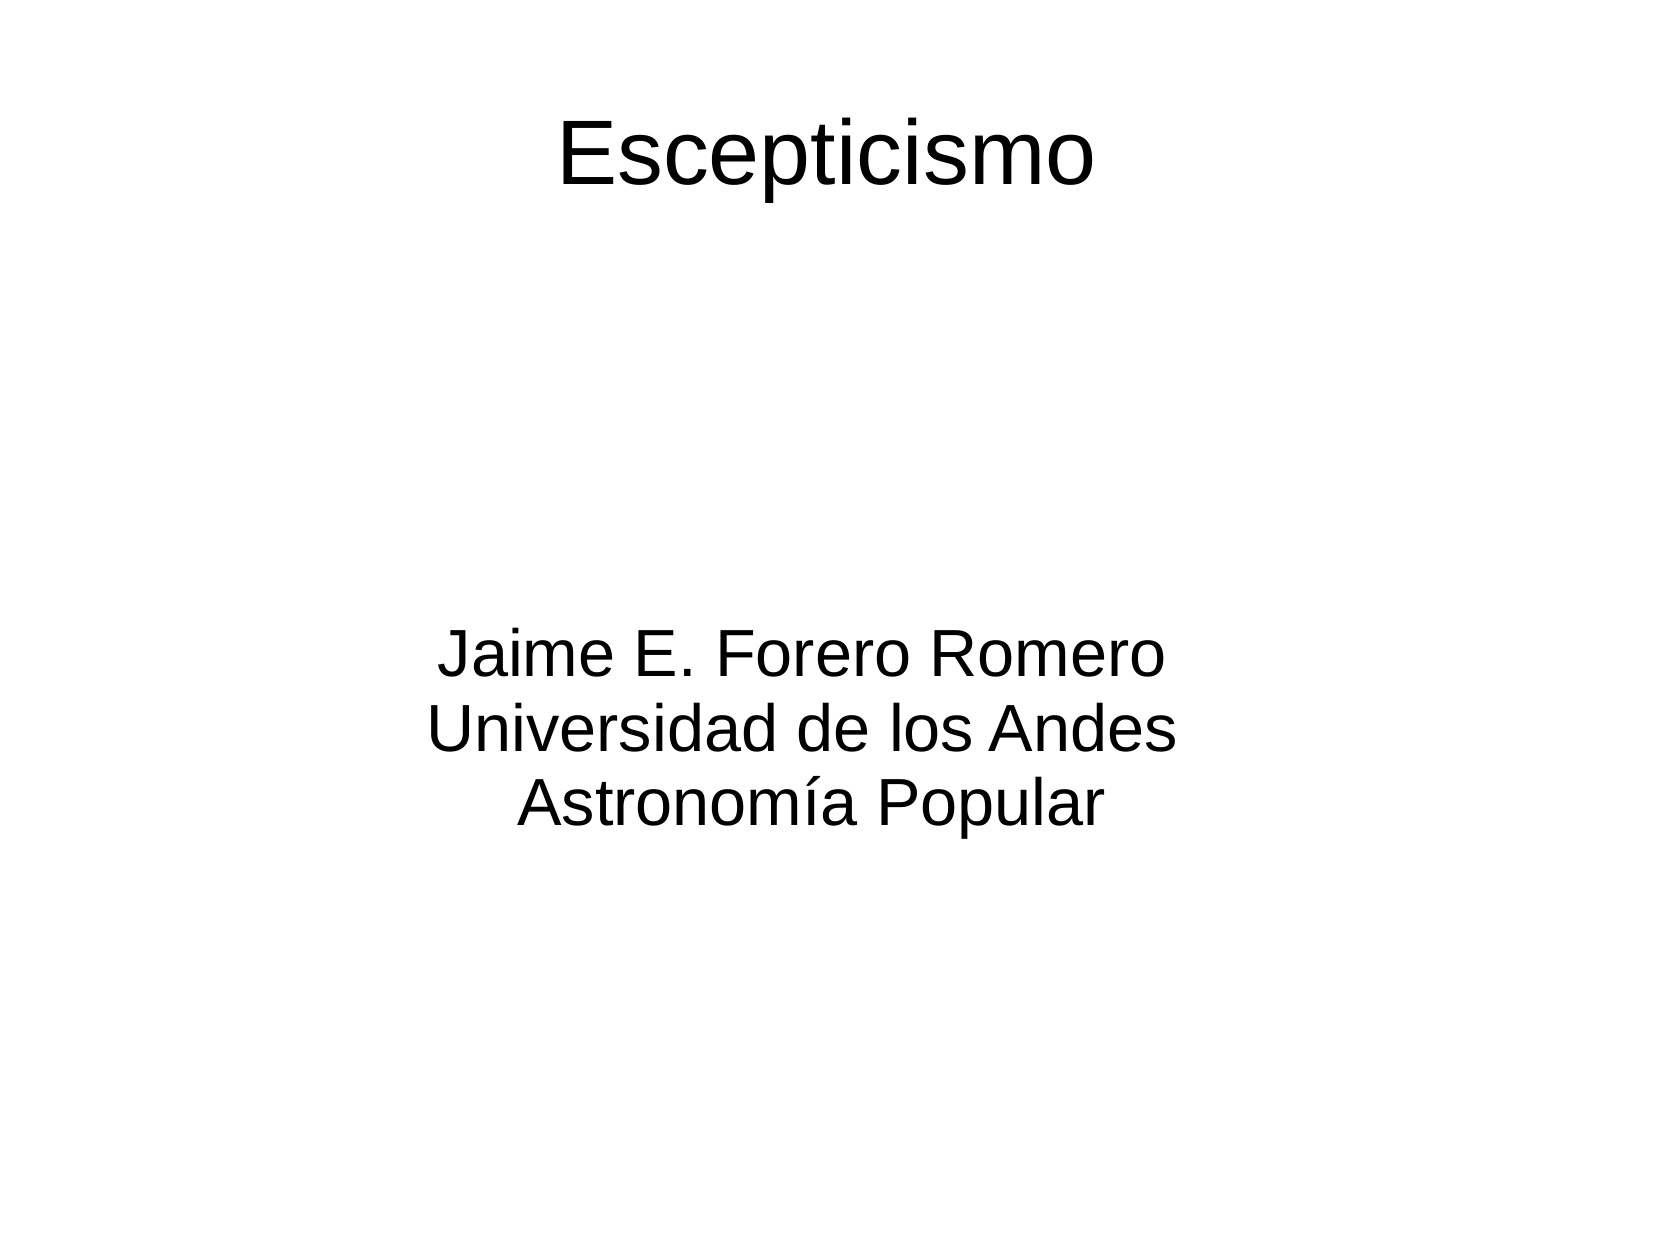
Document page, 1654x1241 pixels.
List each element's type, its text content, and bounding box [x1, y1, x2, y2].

title Escepticismo [82, 49, 1571, 257]
subtitle Jaime E. Forero Romero Universidad de los Andes Astronomía Popular [74, 405, 1531, 1126]
